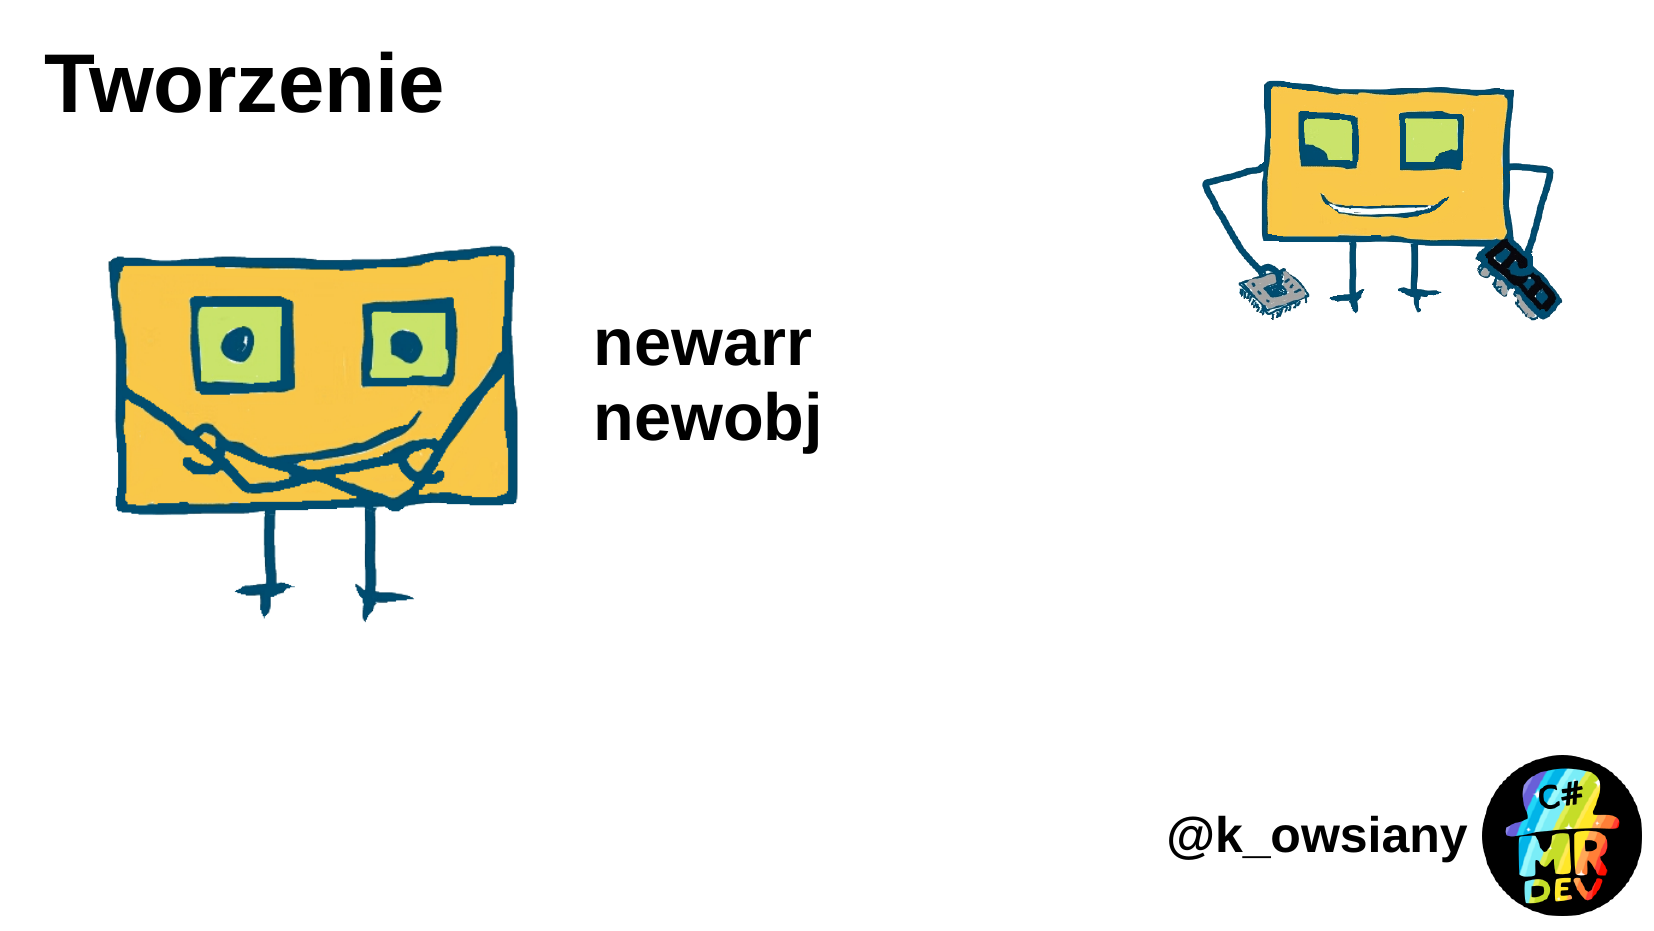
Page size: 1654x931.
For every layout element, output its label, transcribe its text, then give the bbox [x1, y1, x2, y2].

picture [1482, 755, 1642, 916]
text_box newarr newobj [578, 297, 922, 703]
picture [100, 242, 525, 626]
picture [1198, 78, 1565, 326]
text_box Tworzenie [29, 29, 886, 138]
